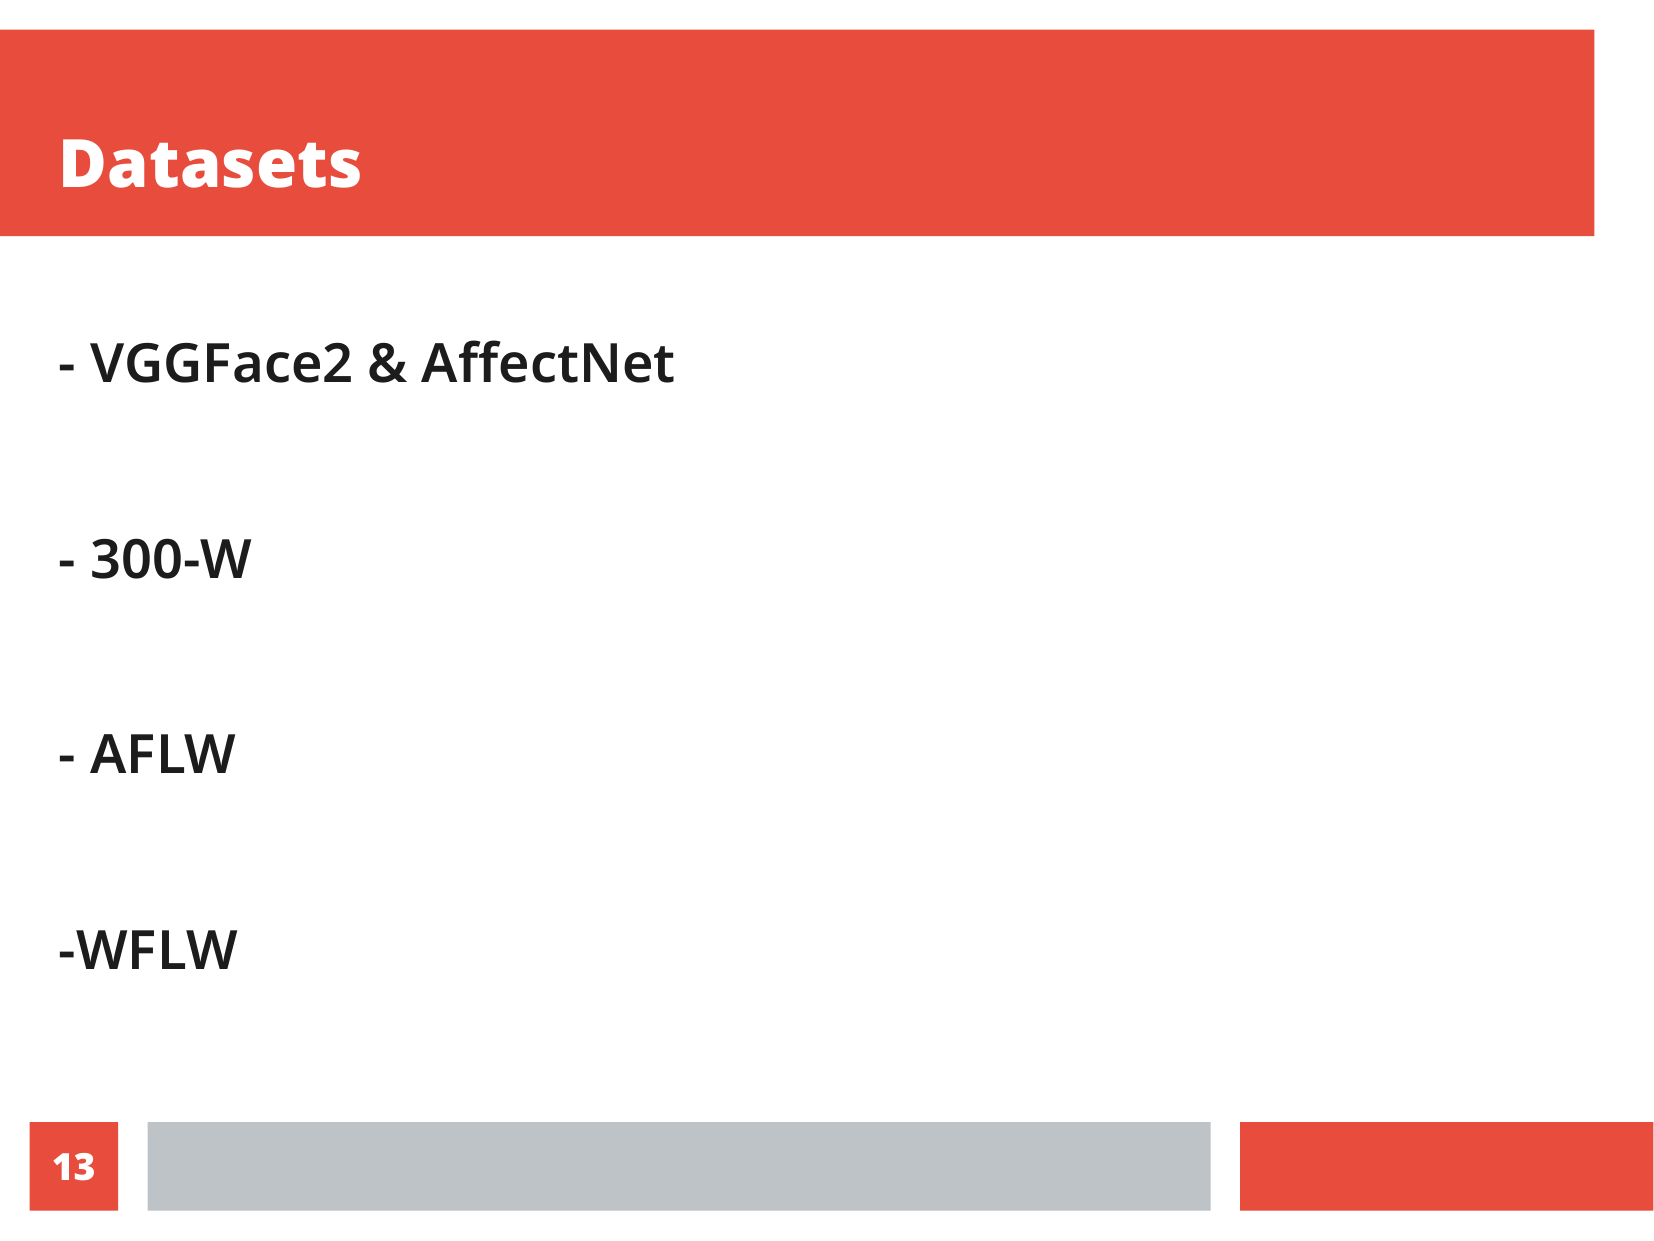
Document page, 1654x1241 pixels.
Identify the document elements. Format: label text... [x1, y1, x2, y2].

list - VGGFace2 & AffectNet - 300-W - AFLW -WFLW [59, 324, 1565, 1093]
title Datasets [59, 59, 1595, 207]
